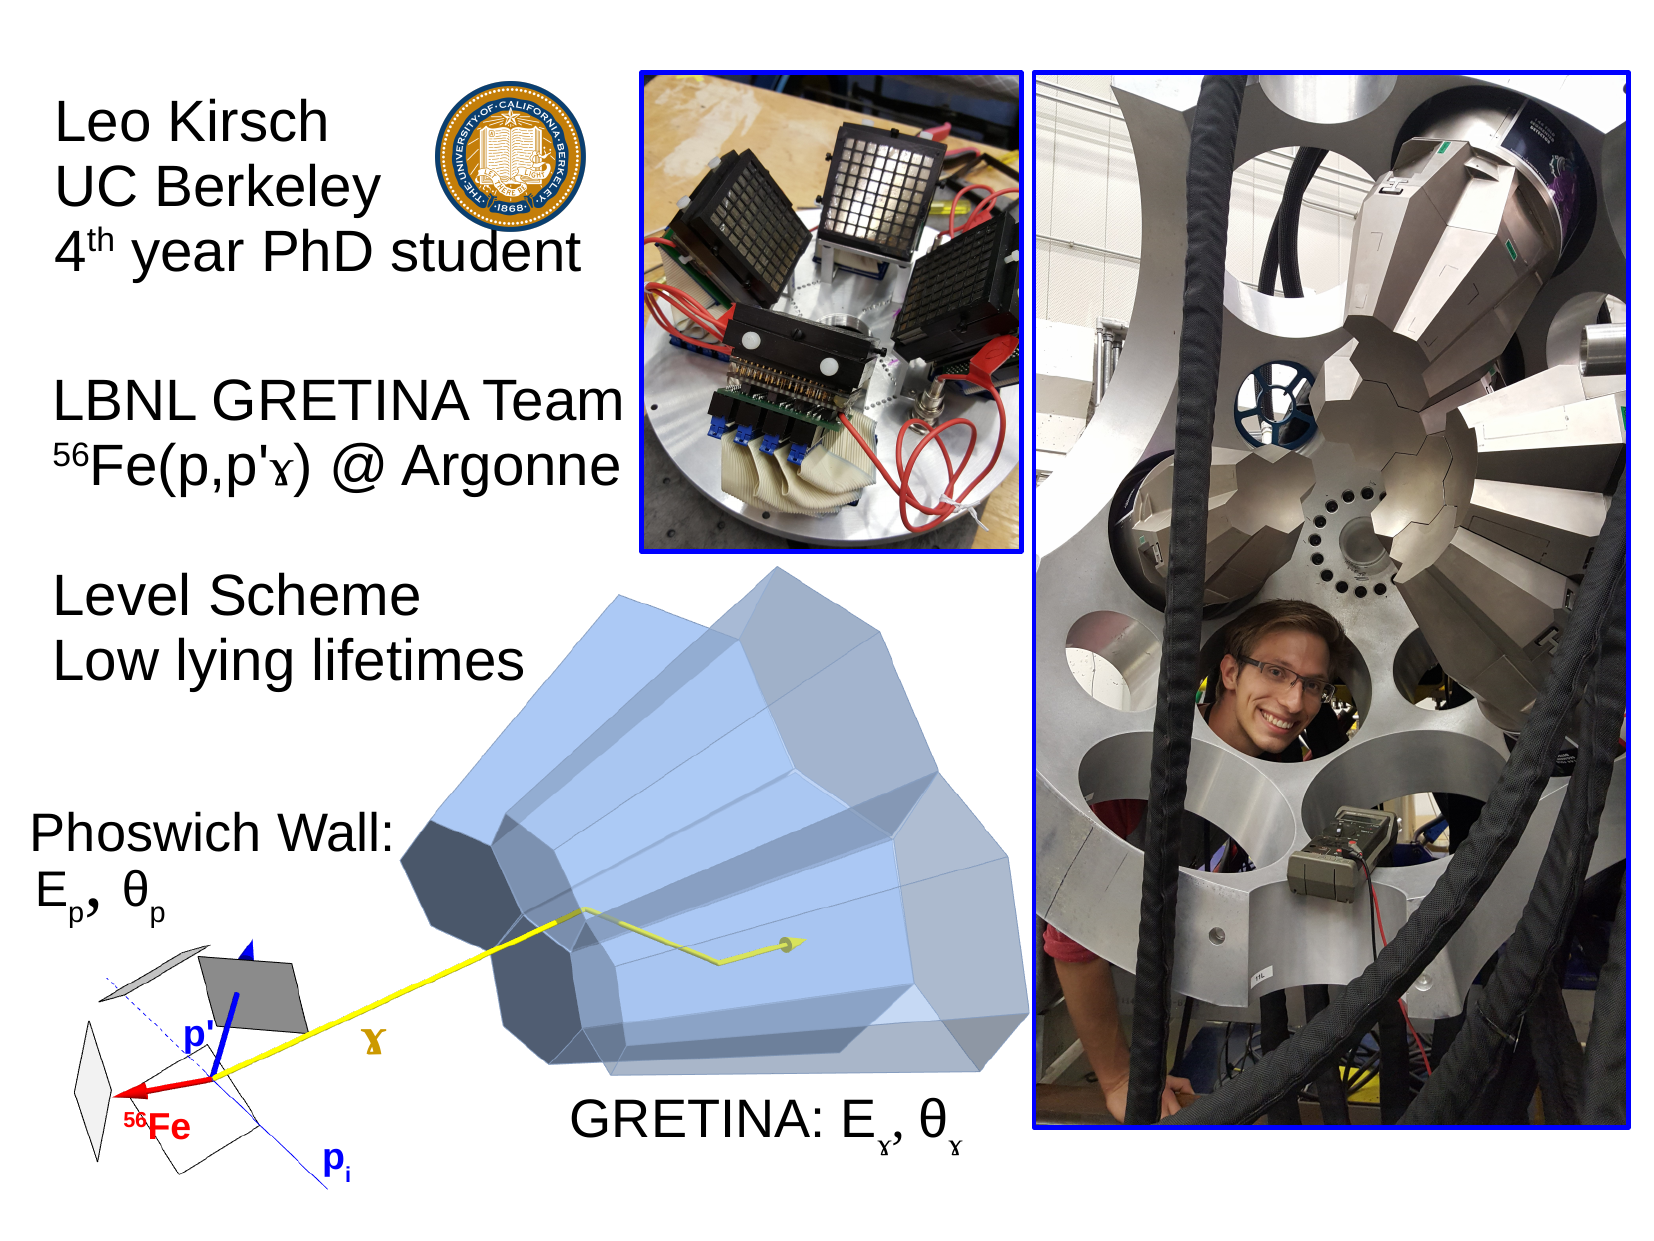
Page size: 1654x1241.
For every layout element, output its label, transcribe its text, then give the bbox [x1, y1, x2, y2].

text_box Phoswich Wall: [15, 795, 411, 871]
text_box 56Fe [108, 1098, 207, 1156]
picture [24, 566, 1030, 1211]
picture [435, 81, 586, 232]
picture [643, 75, 1019, 549]
text_box GRETINA: Eɤ, θɤ [555, 1081, 986, 1171]
text_box ɤ [345, 999, 406, 1075]
text_box p' [168, 1005, 230, 1062]
text_box pi [307, 1128, 367, 1194]
picture [1036, 75, 1626, 1126]
text_box LBNL GRETINA Team 56Fe(p,p'ɤ) @ Argonne Level Scheme Low lying lifetimes [37, 360, 644, 702]
text_box Leo Kirsch UC Berkeley 4th year PhD student [39, 81, 598, 295]
text_box Ep, θp [0, 832, 181, 937]
